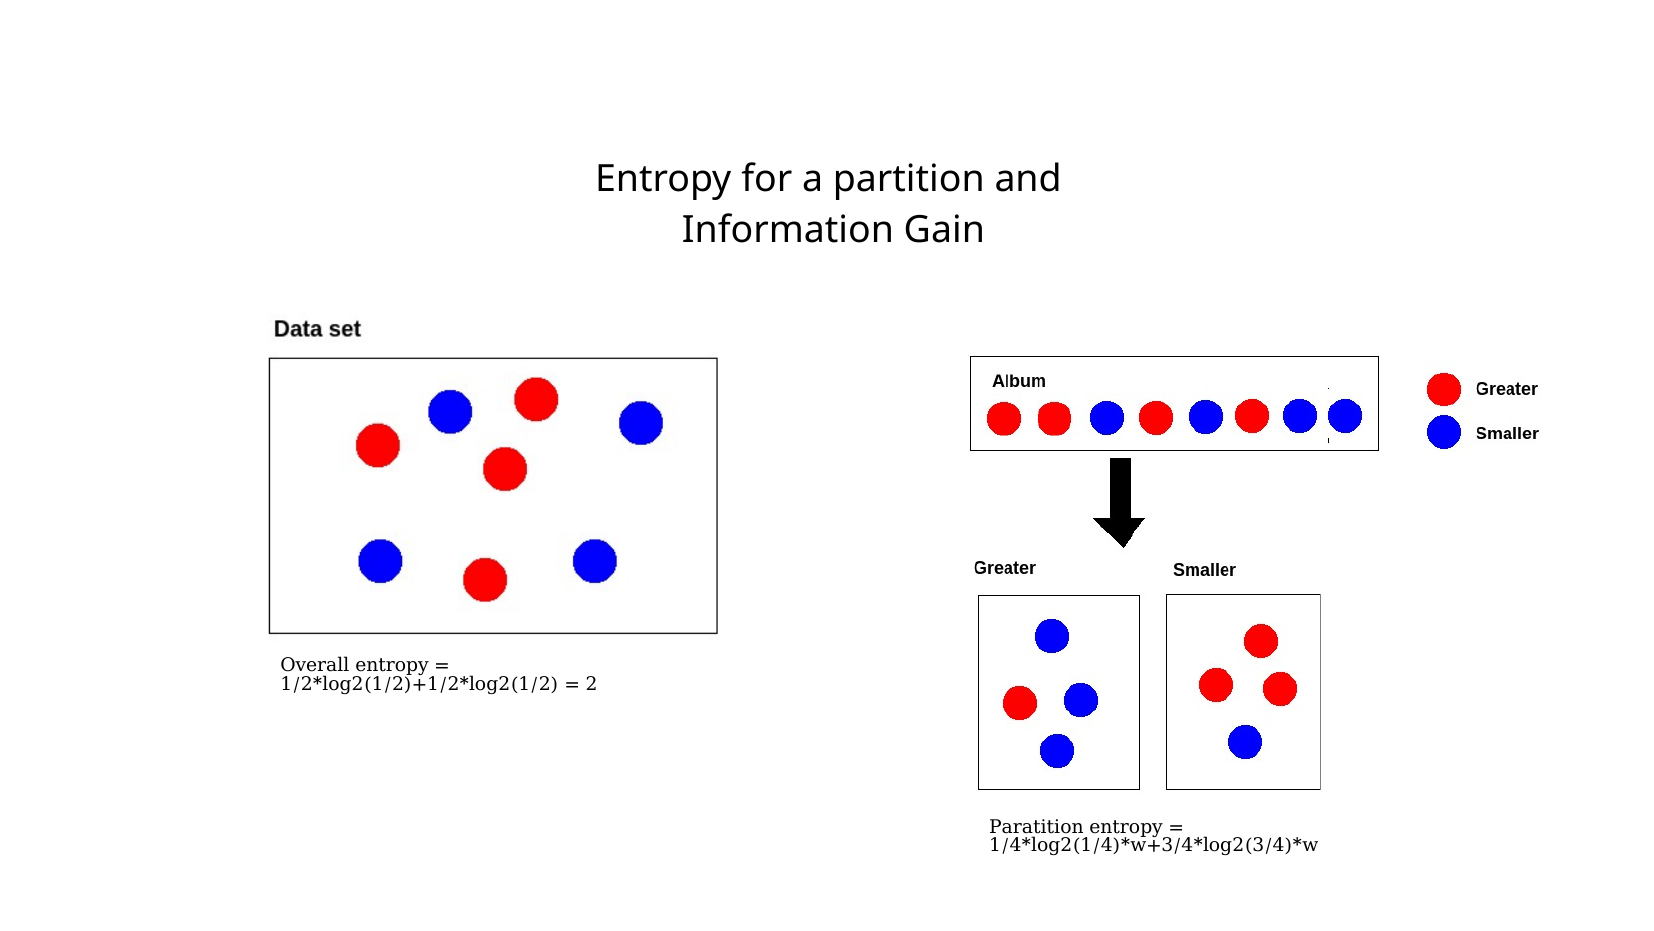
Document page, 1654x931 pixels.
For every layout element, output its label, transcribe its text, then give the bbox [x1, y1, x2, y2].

picture [239, 313, 739, 668]
text_box Entropy for a partition and Information Gain [580, 144, 1074, 314]
picture [944, 313, 1625, 812]
text_box Paratition entropy = 1/4*log2(1/4)*w+3/4*log2(3/4)*w [974, 811, 1447, 901]
text_box Overall entropy = 1/2*log2(1/2)+1/2*log2(1/2) = 2 [265, 649, 739, 740]
